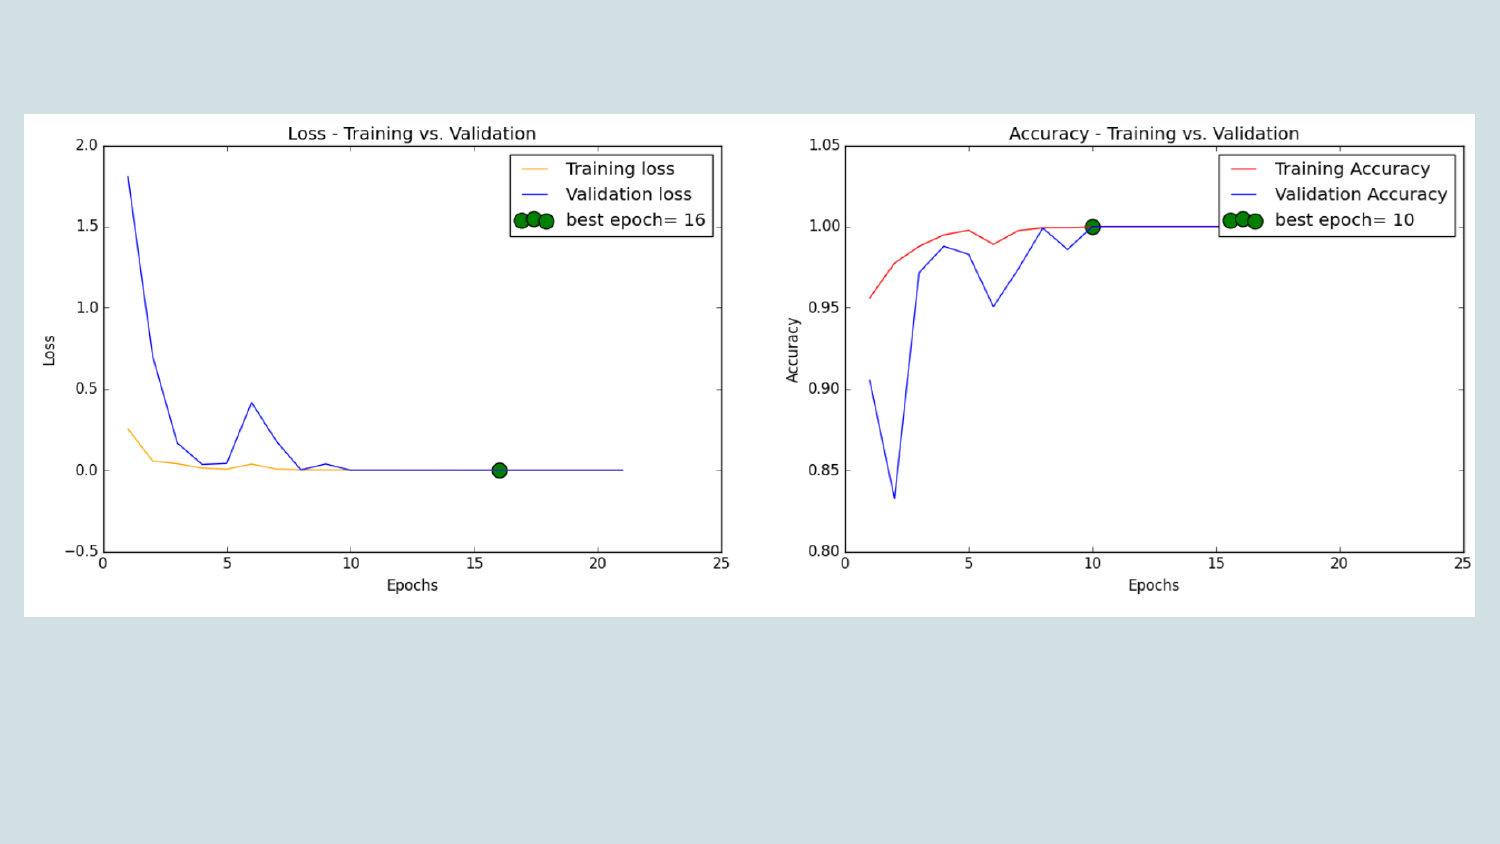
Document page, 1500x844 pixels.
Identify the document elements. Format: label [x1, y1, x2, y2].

picture [24, 114, 1475, 617]
